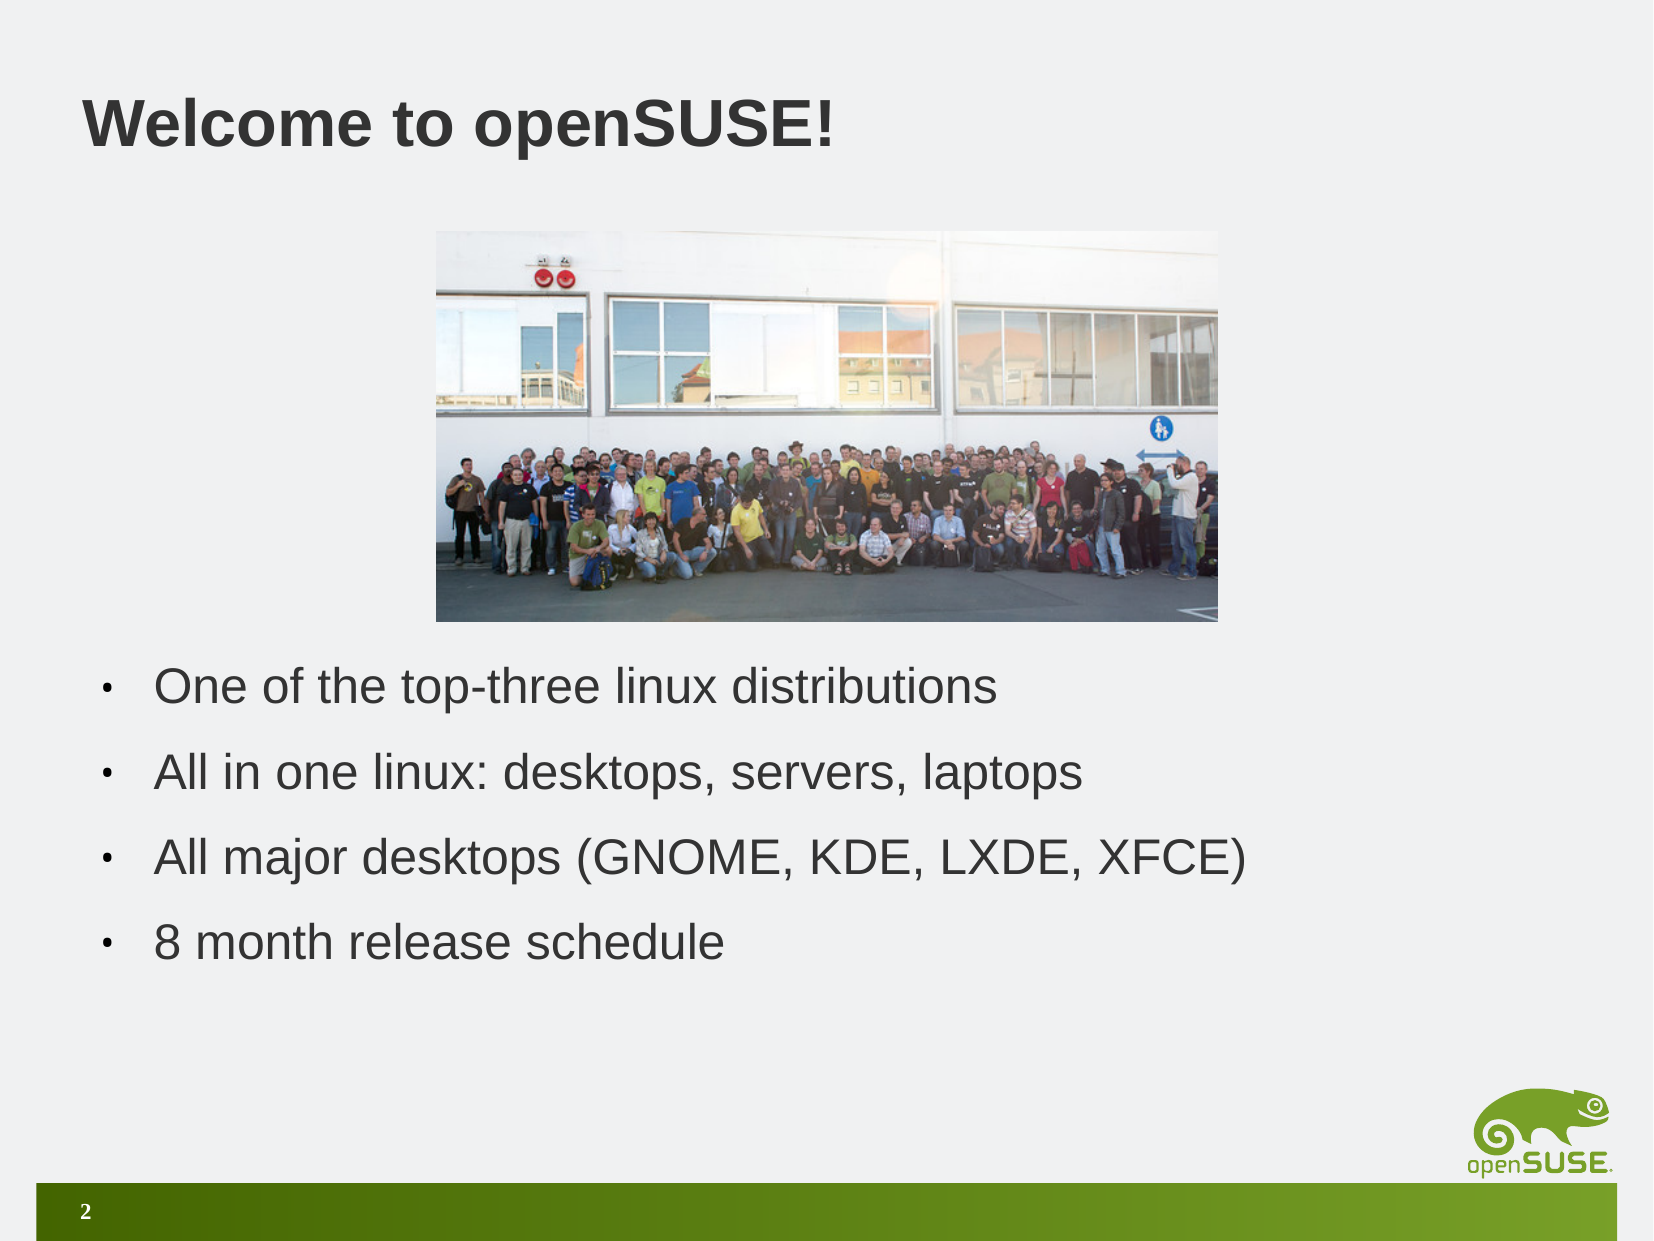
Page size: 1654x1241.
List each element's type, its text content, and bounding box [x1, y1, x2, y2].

picture [0, 0, 1654, 1241]
list One of the top-three linux distributions All in one linux: desktops, servers, laptops All major desktops (GNOME, KDE, LXDE, XFCE) 8 month release schedule [82, 658, 1571, 1049]
title Welcome to openSUSE! [82, 49, 1571, 198]
